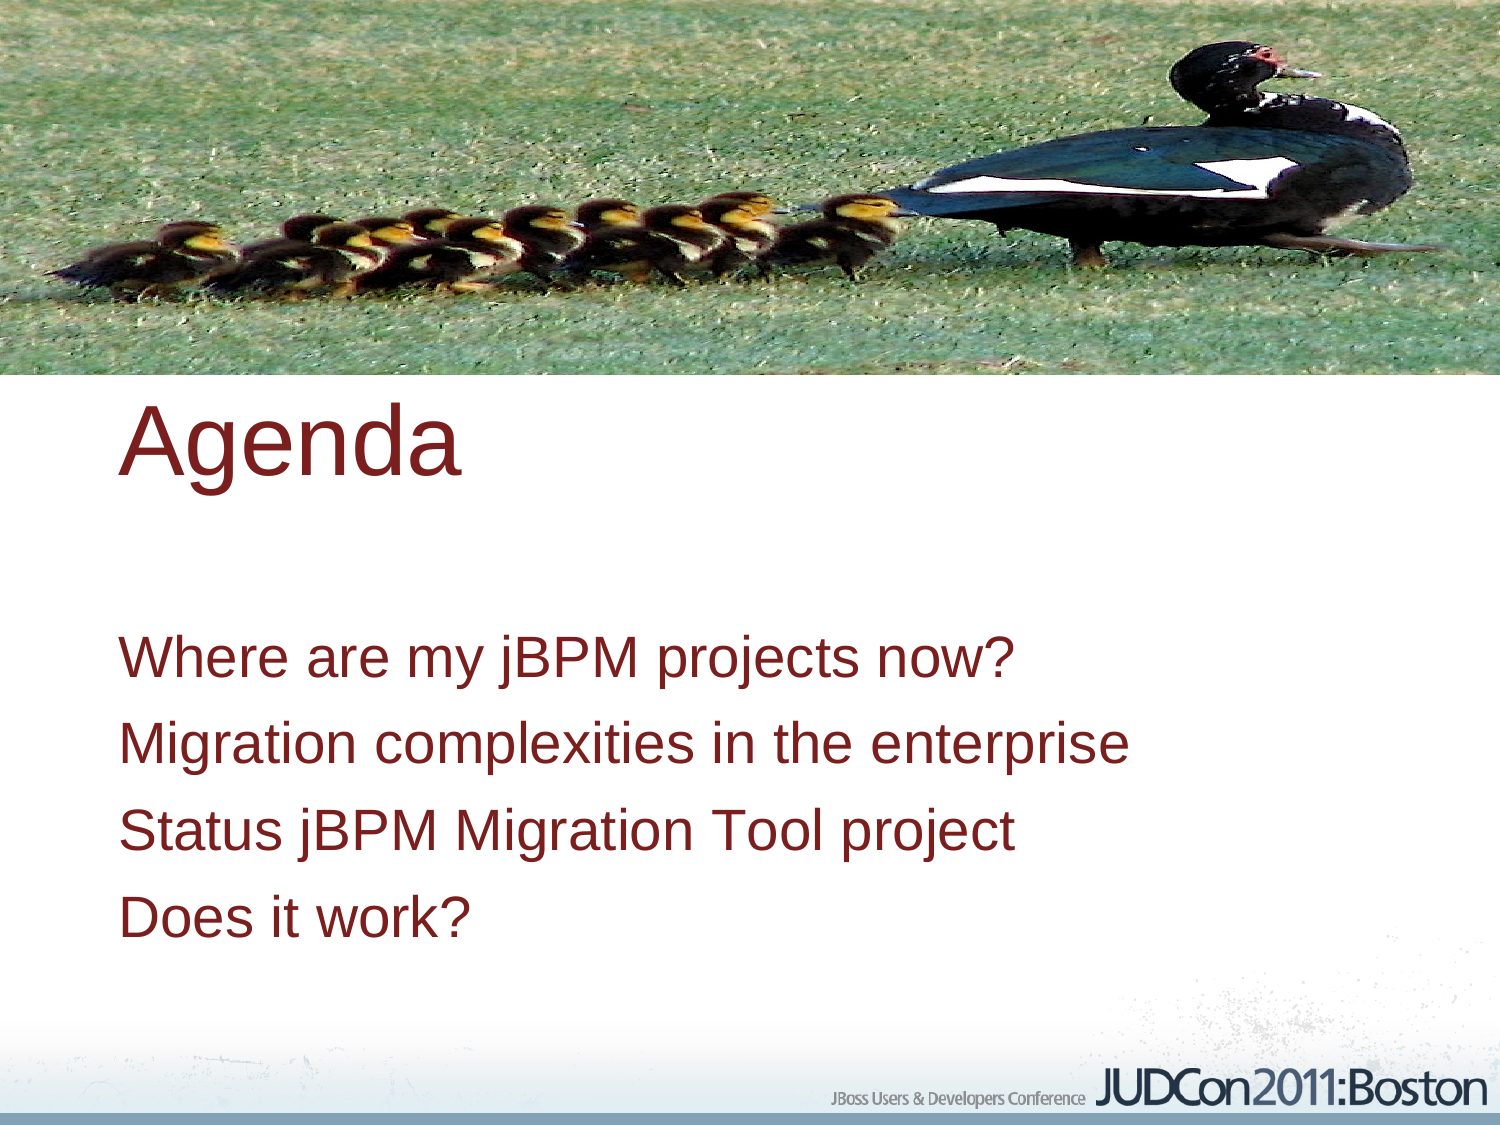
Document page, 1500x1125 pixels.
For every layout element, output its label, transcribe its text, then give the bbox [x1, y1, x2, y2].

picture [0, 0, 1500, 1125]
subtitle Agenda Where are my jBPM projects now? Migration complexities in the enterprise Status jBPM Migration Tool project Does it work? [118, 376, 1394, 1125]
